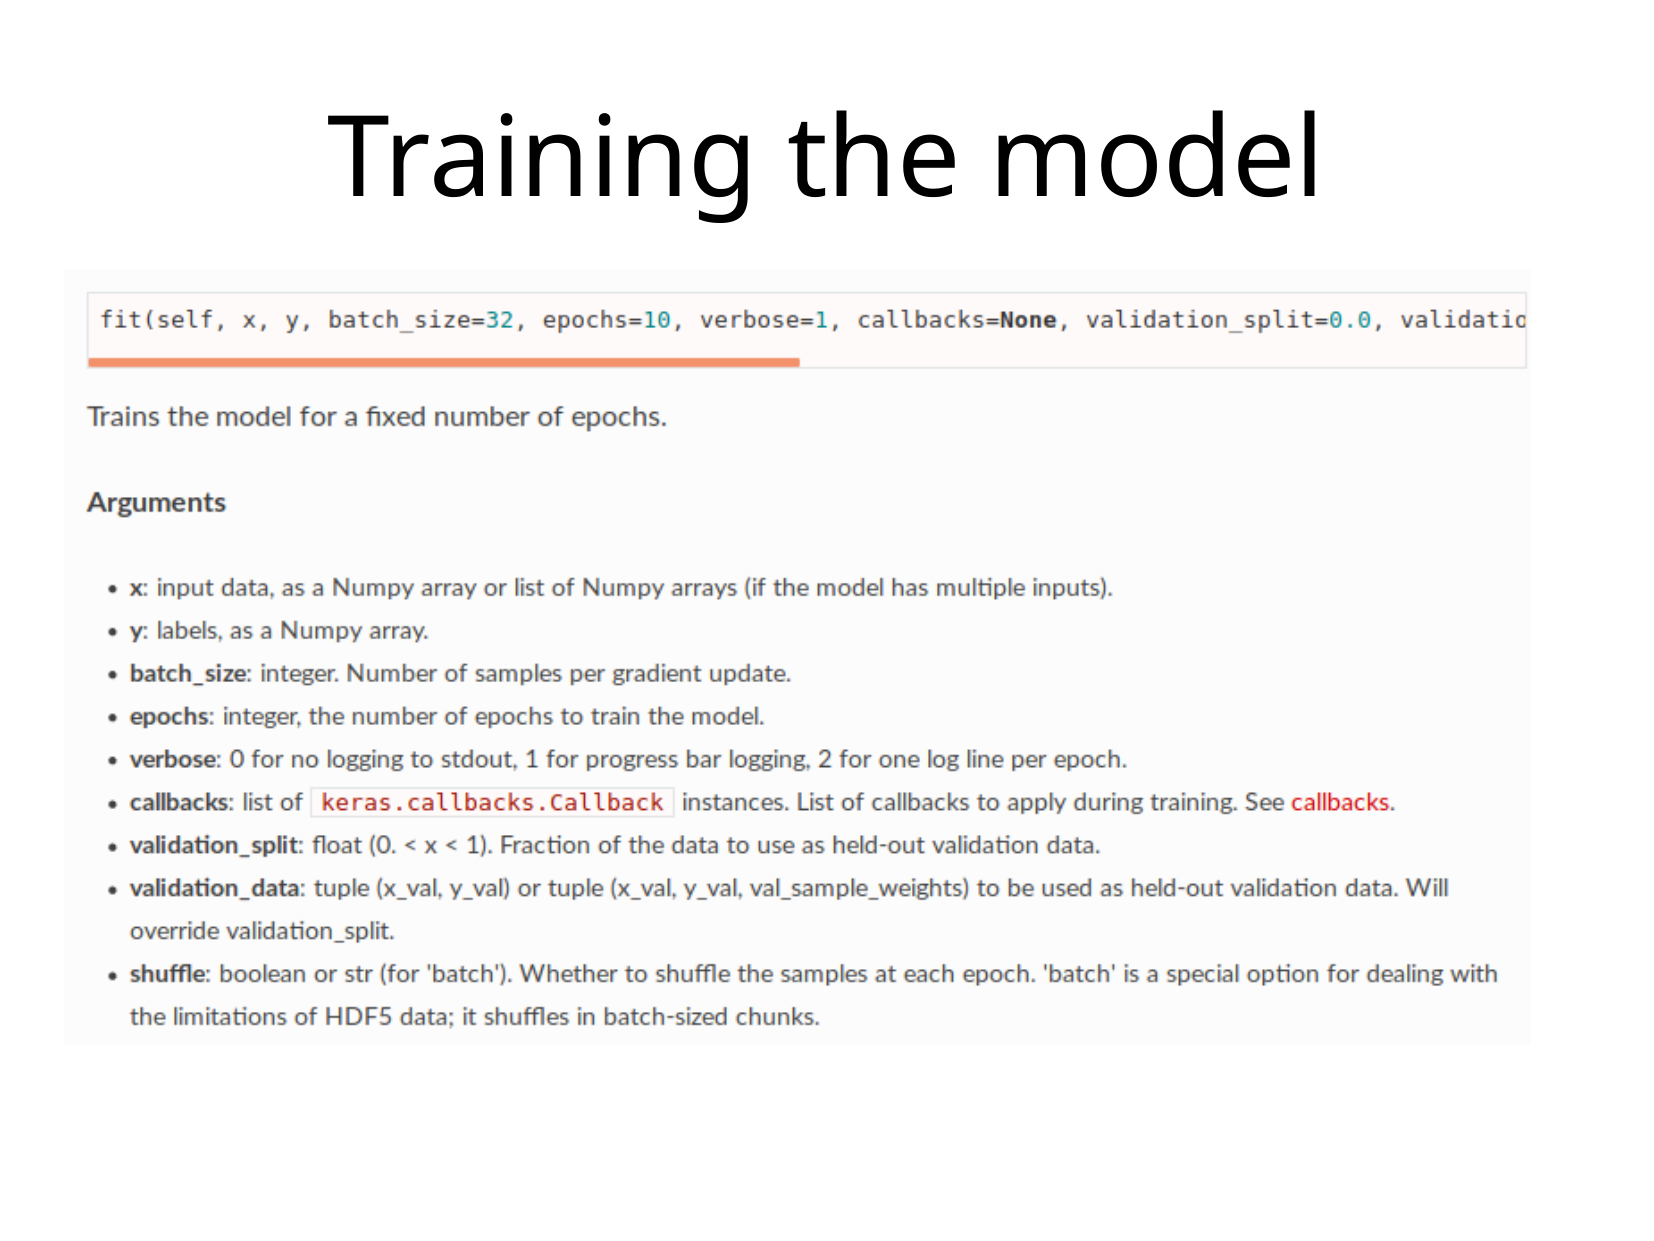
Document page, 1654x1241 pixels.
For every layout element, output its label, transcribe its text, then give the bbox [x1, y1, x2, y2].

picture [64, 269, 1531, 1045]
title Training the model [82, 49, 1571, 257]
